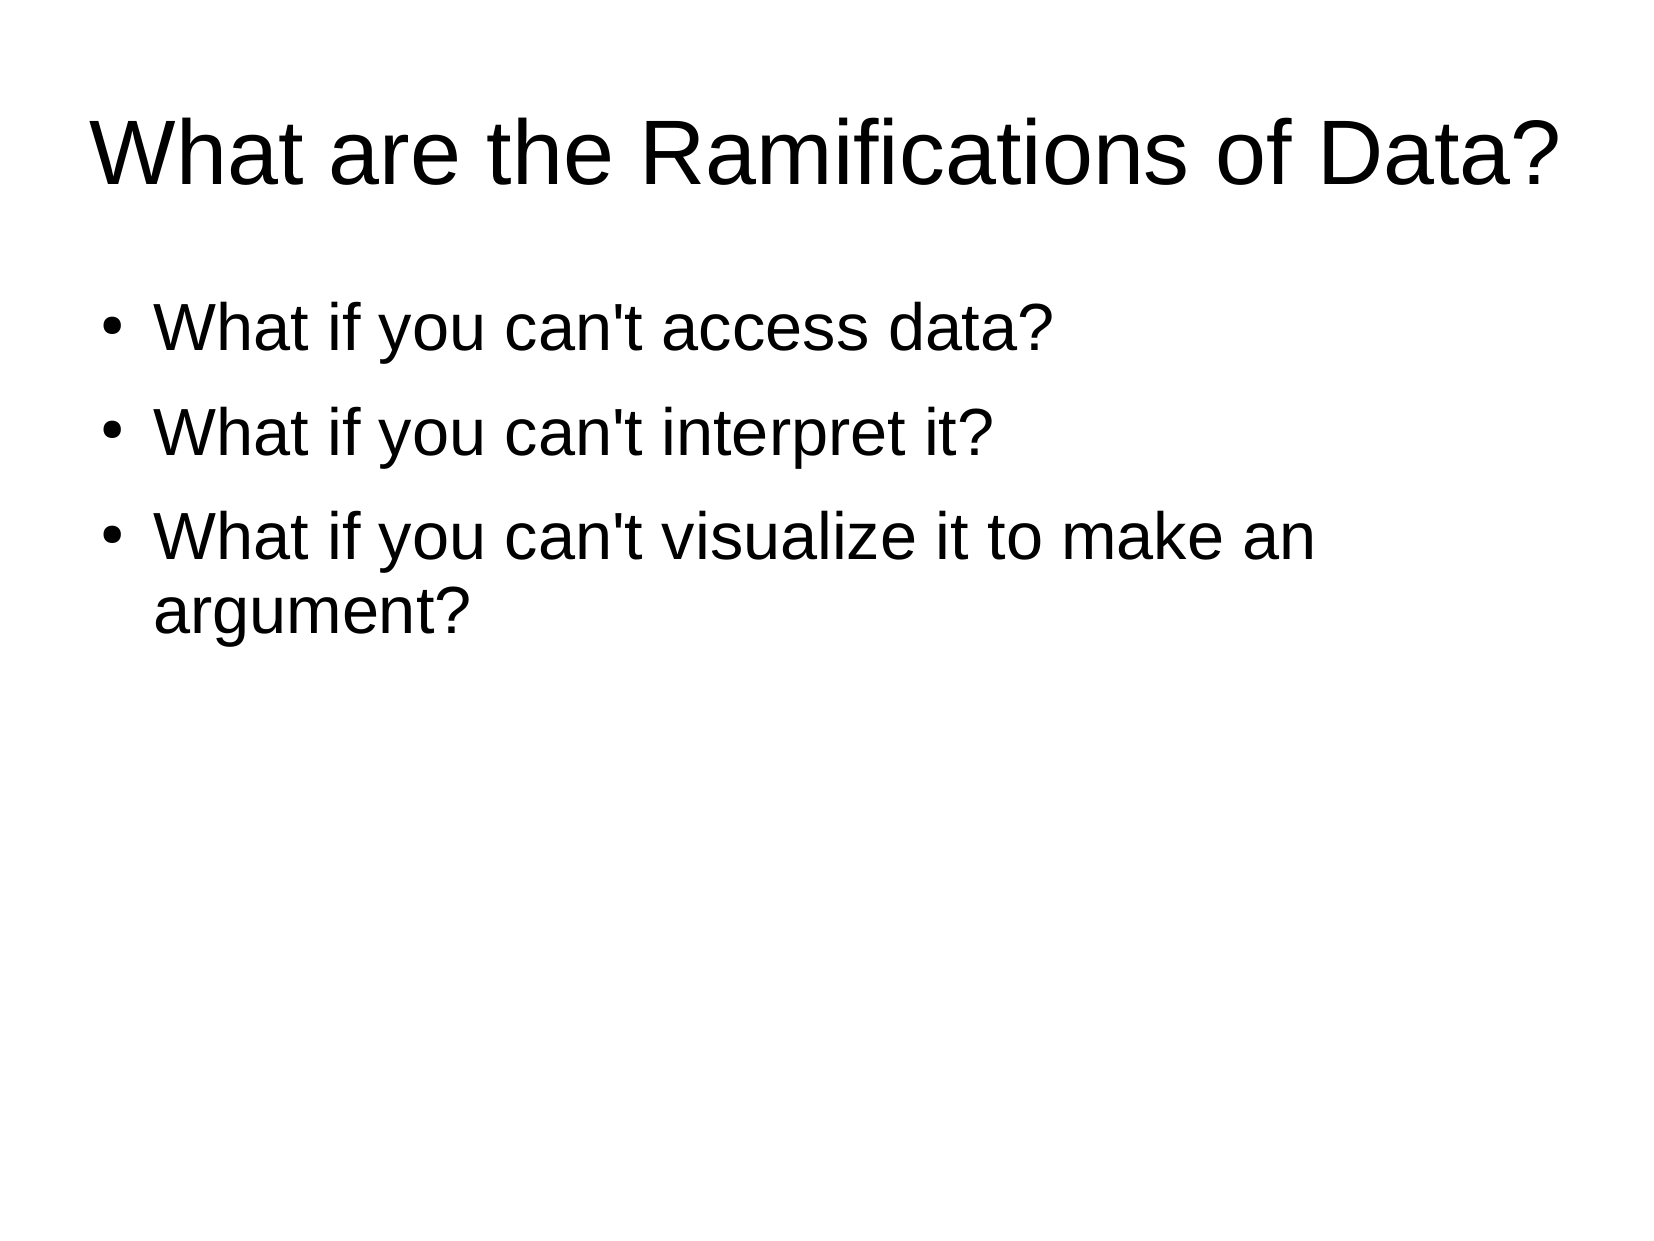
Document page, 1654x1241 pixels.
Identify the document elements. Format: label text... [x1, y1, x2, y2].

title What are the Ramifications of Data? [82, 49, 1571, 257]
list What if you can't access data? What if you can't interpret it? What if you can't visualize it to make an argument? [82, 290, 1571, 1010]
